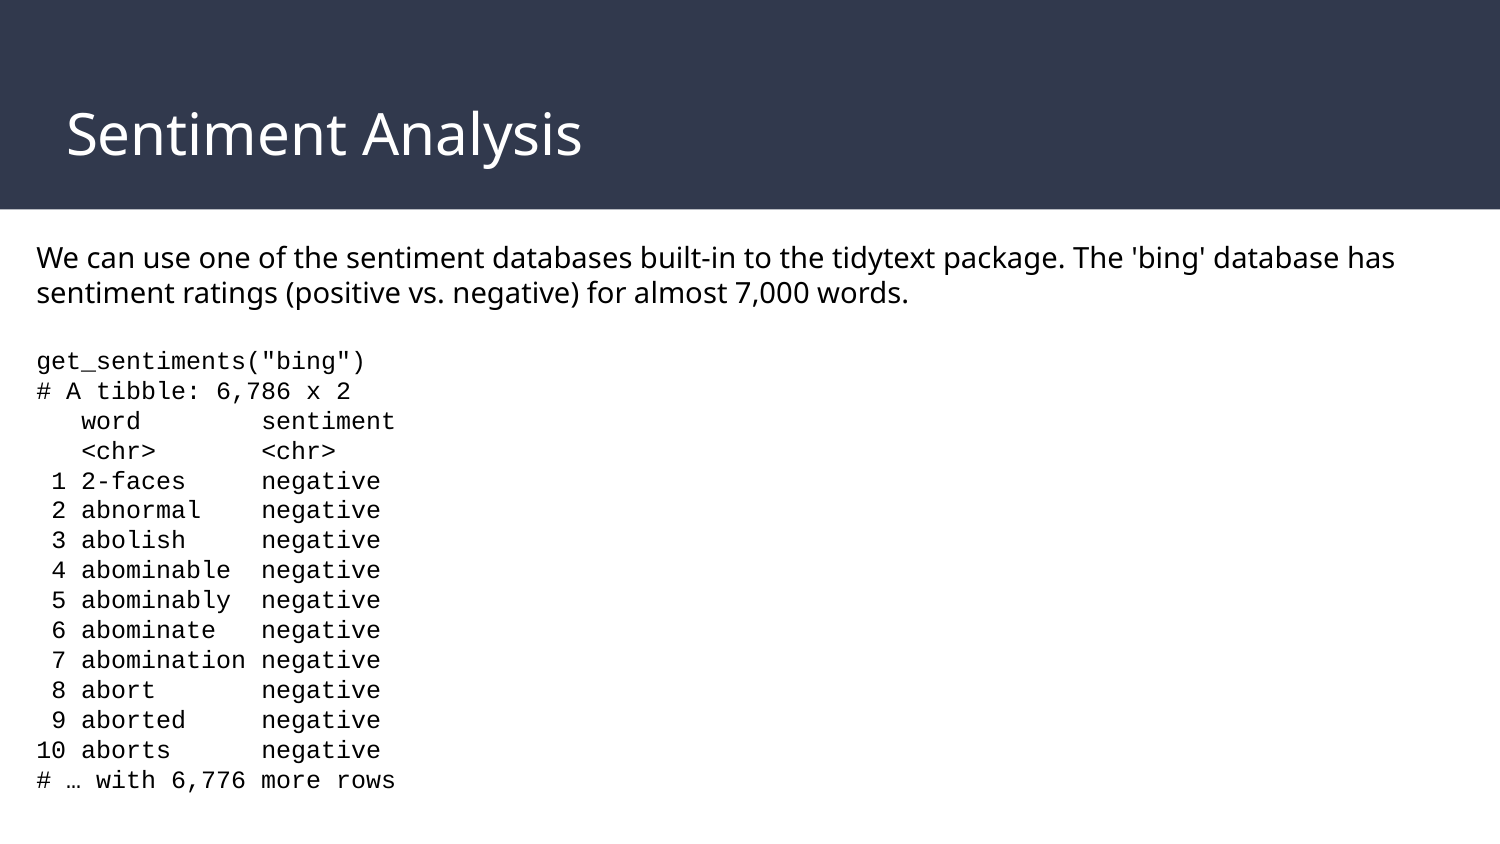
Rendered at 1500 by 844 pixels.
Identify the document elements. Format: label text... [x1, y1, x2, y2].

text_box We can use one of the sentiment databases built-in to the tidytext package. The 'bing' database has sentiment ratings (positive vs. negative) for almost 7,000 words. get_sentiments("bing") # A tibble: 6,786 x 2 word sentiment <chr> <chr> 1 2-faces negative 2 abnormal negative 3 abolish negative 4 abominable negative 5 abominably negative 6 abominate negative 7 abomination negative 8 abort negative 9 aborted negative 10 aborts negative # … with 6,776 more rows [21, 224, 1479, 821]
title Sentiment Analysis [51, 82, 1449, 185]
